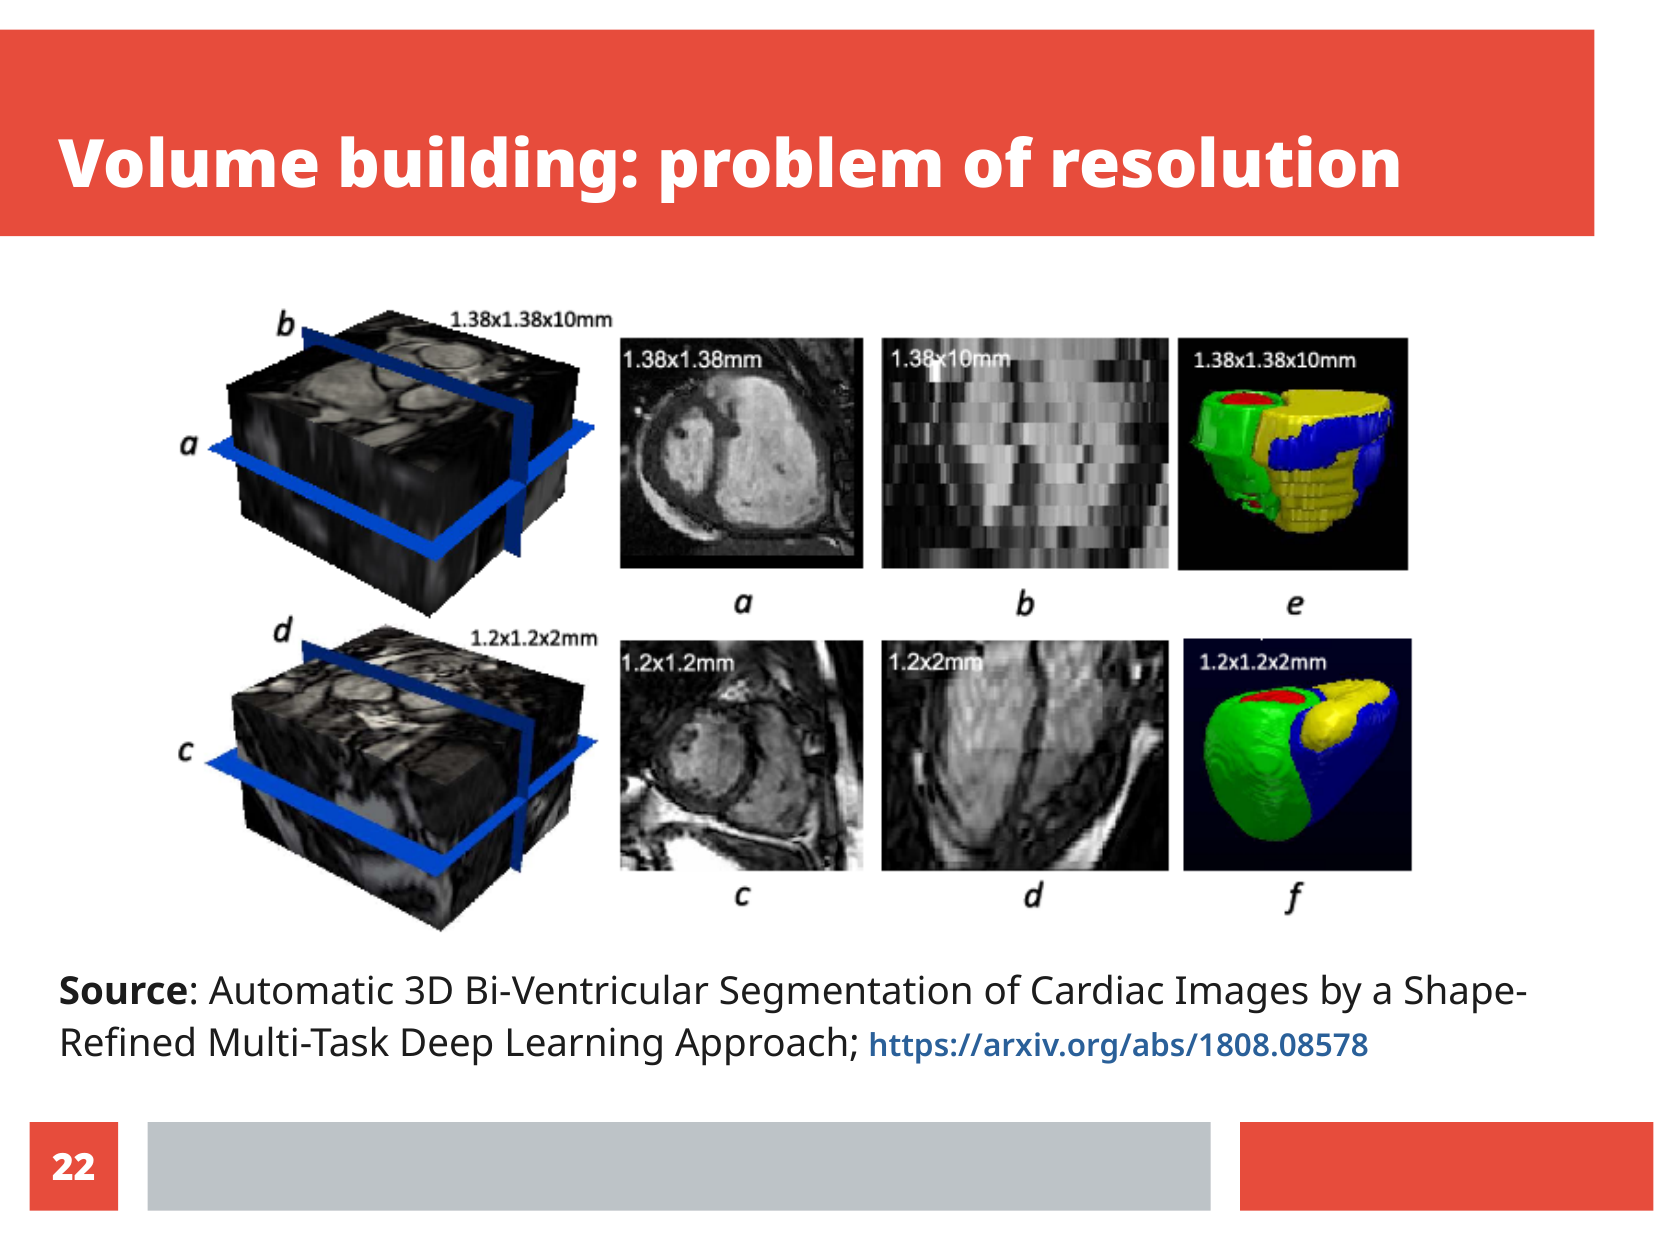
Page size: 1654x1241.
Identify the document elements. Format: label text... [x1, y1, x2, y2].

picture [177, 307, 1414, 934]
title Volume building: problem of resolution [59, 59, 1595, 207]
list Source: Automatic 3D Bi-Ventricular Segmentation of Cardiac Images by a Shape-Refined Multi-Task Deep Learning Approach; https://arxiv.org/abs/1808.08578 [59, 307, 1565, 1075]
